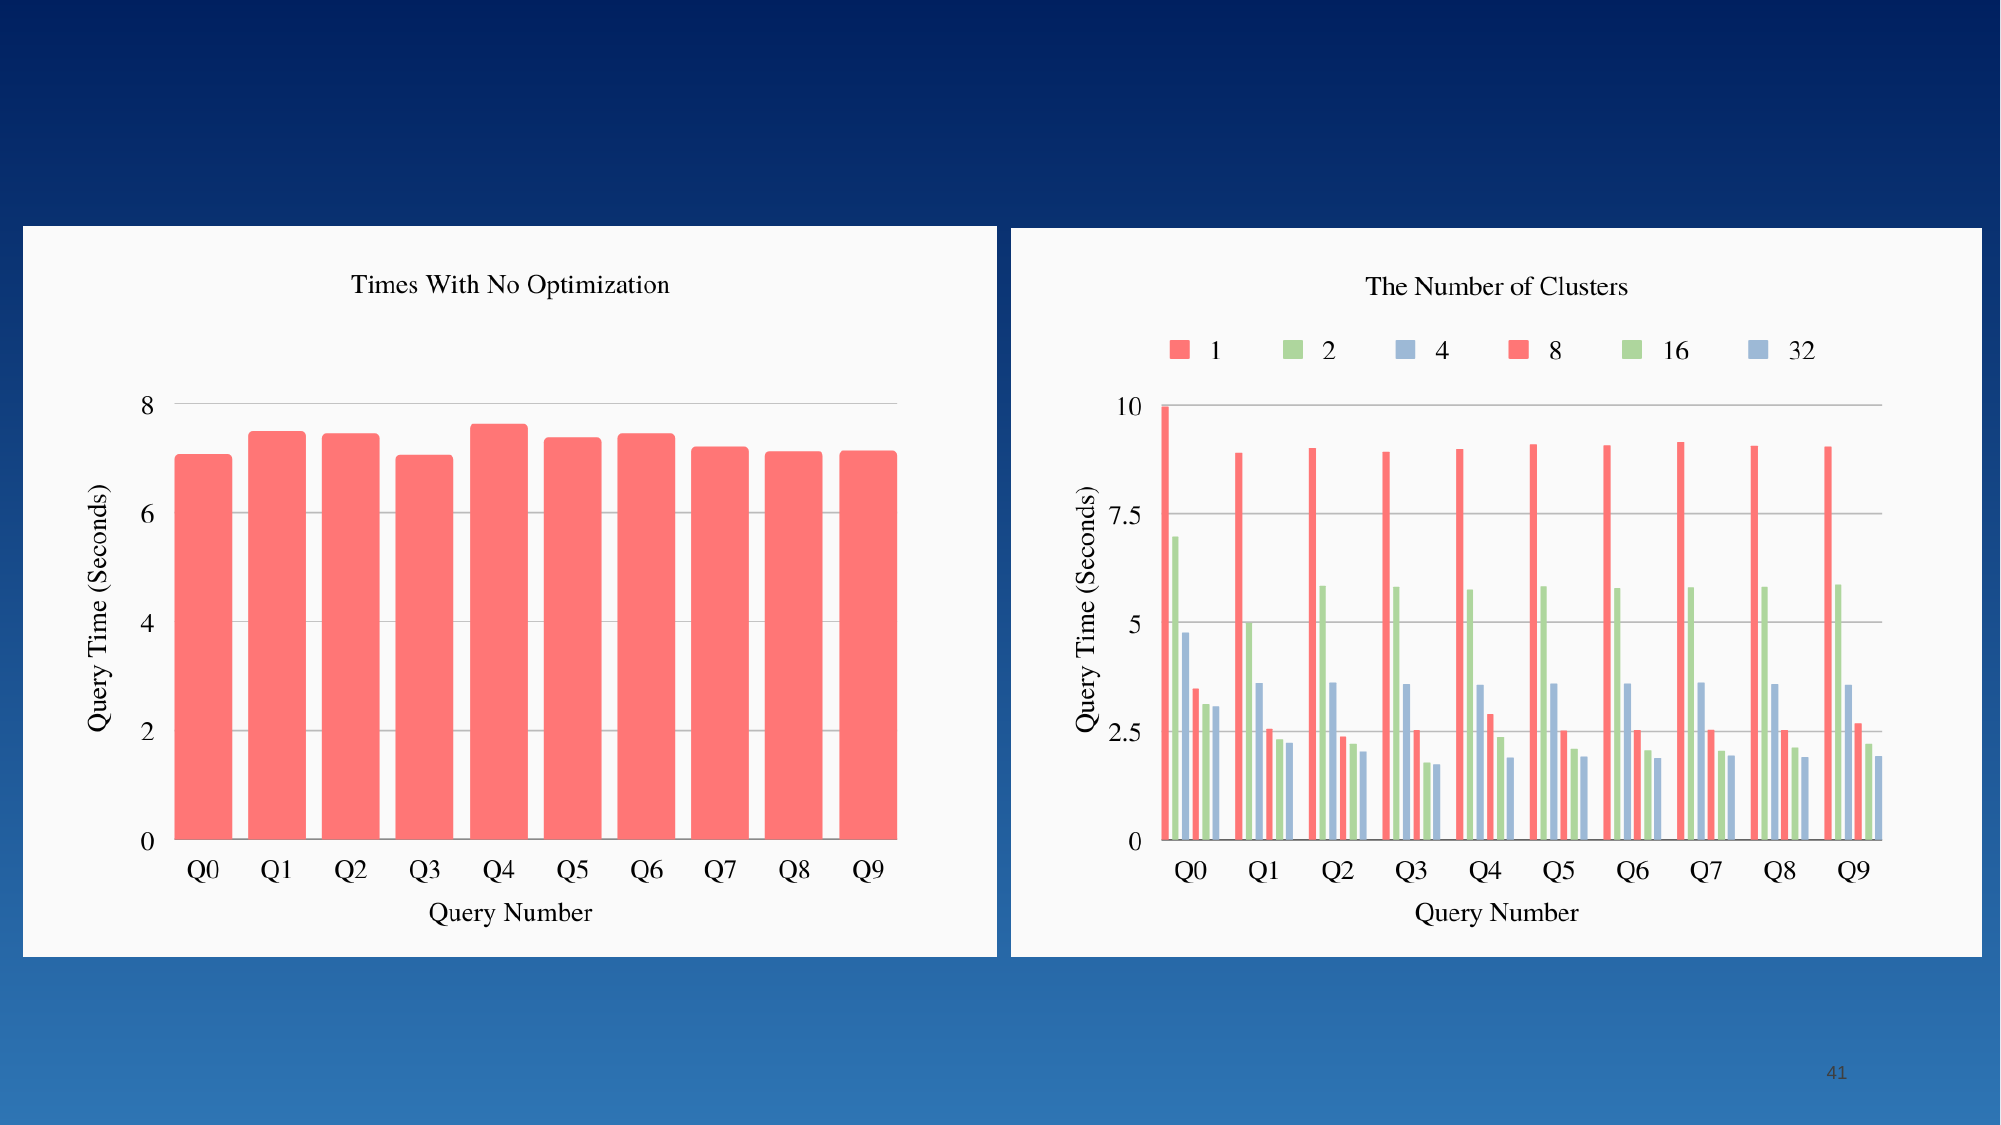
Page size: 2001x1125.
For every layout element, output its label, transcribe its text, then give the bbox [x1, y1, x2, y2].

picture [23, 226, 997, 957]
picture [1011, 228, 1982, 957]
slide_number 41 [1412, 1042, 1863, 1103]
